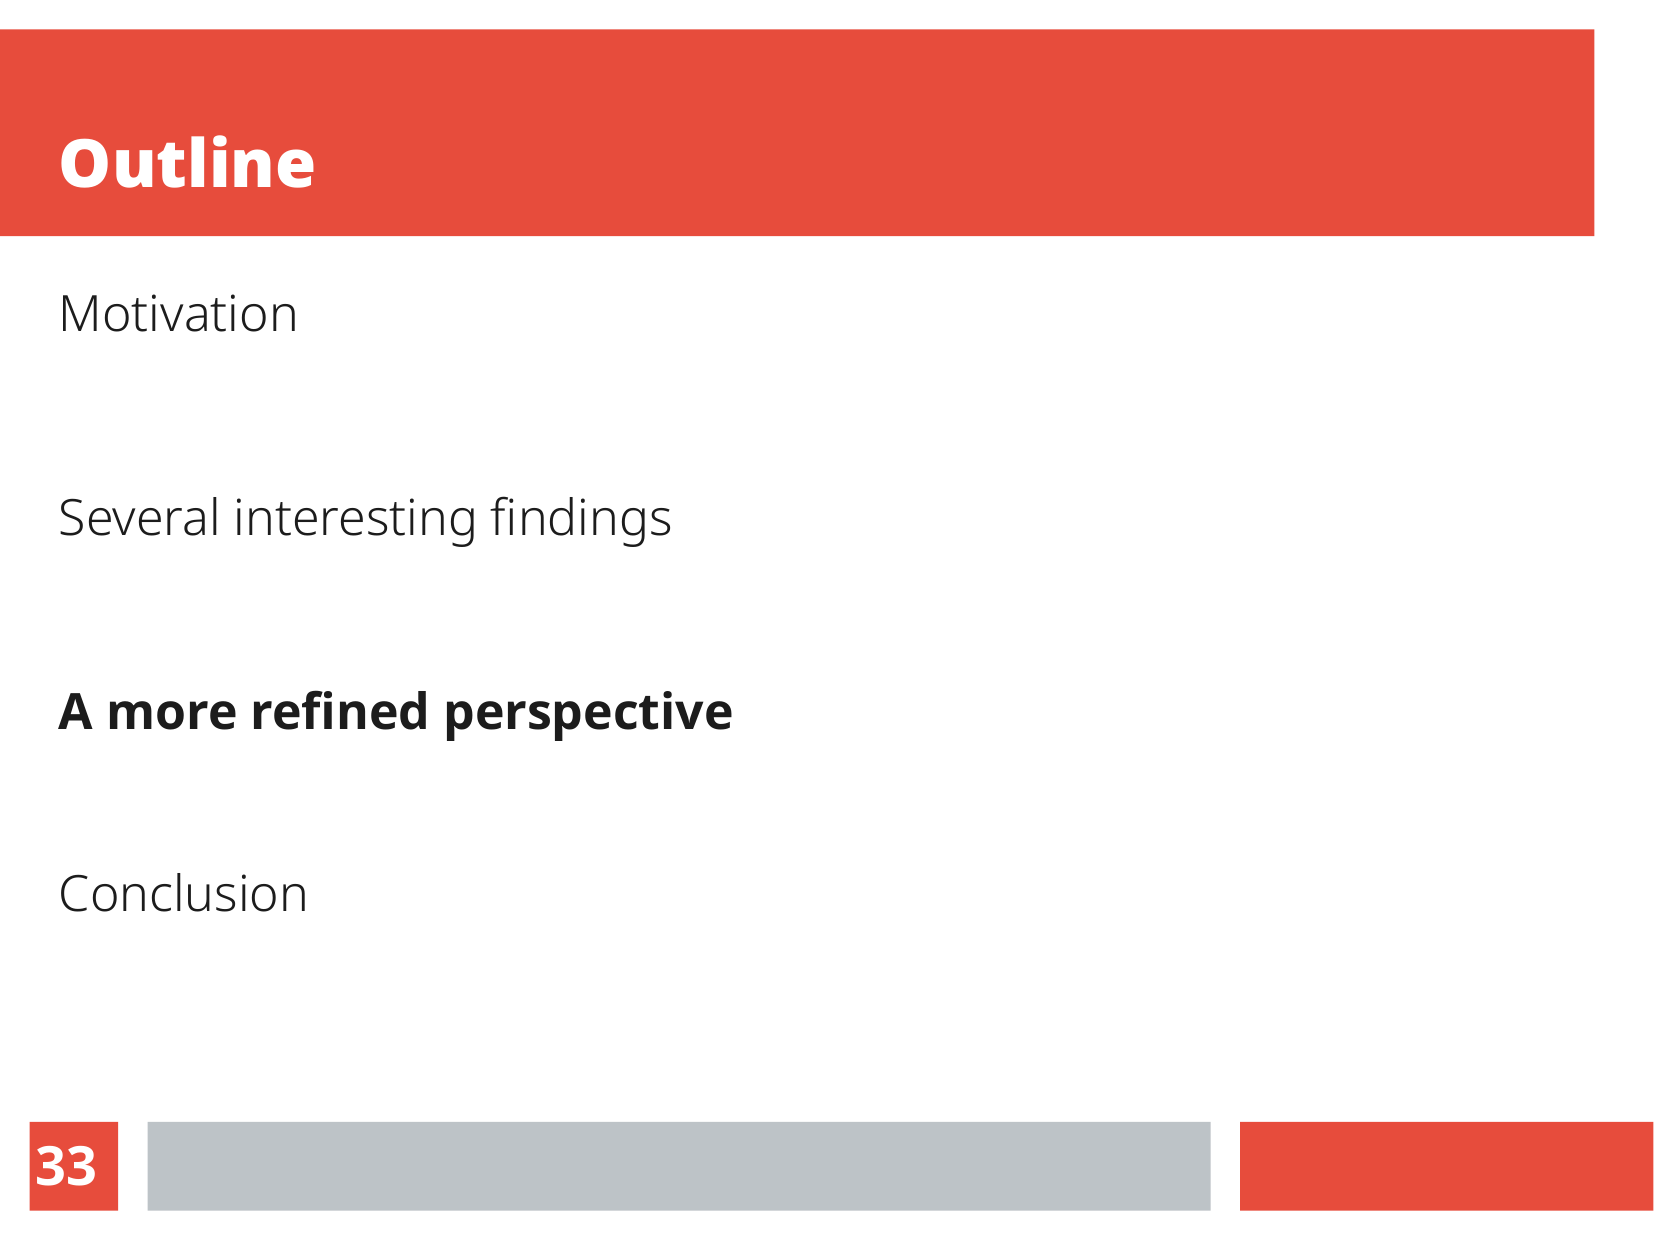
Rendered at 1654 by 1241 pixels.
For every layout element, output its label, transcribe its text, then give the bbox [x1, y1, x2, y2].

text_box Motivation Several interesting findings A more refined perspective Conclusion [59, 277, 1565, 1046]
title Outline [59, 58, 1595, 207]
text_box 33 [20, 1119, 254, 1210]
